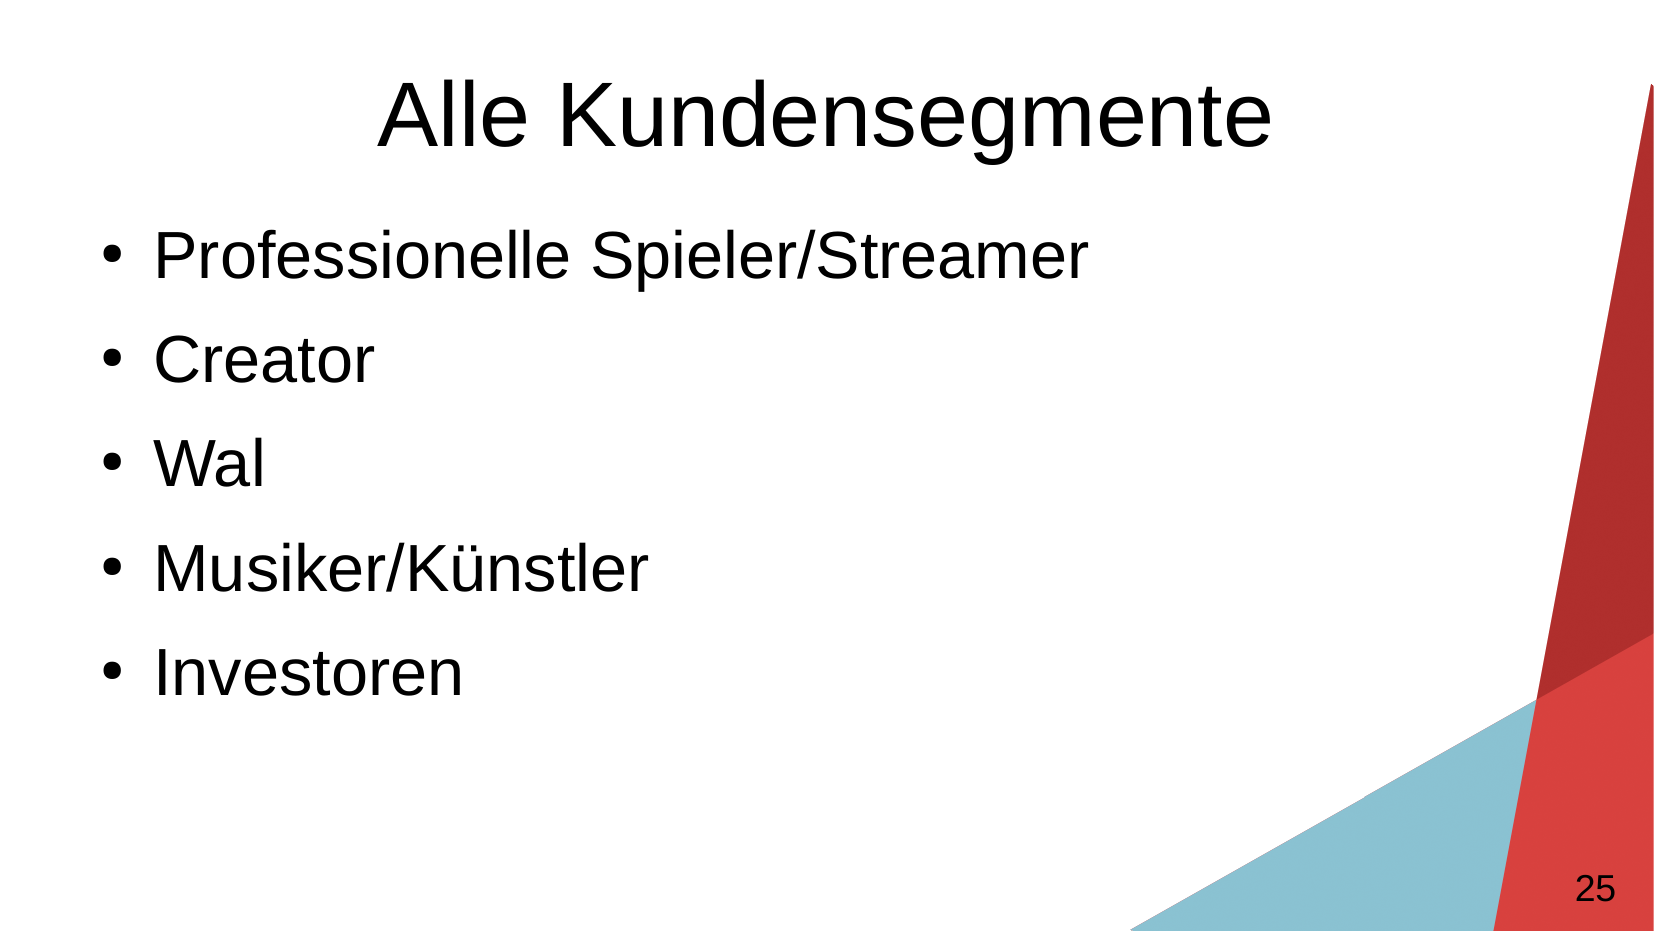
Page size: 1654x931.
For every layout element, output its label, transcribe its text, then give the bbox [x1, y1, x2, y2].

picture [1075, 84, 1654, 931]
list Professionelle Spieler/Streamer Creator Wal Musiker/Künstler Investoren [82, 217, 1571, 758]
title Alle Kundensegmente [82, 37, 1571, 193]
